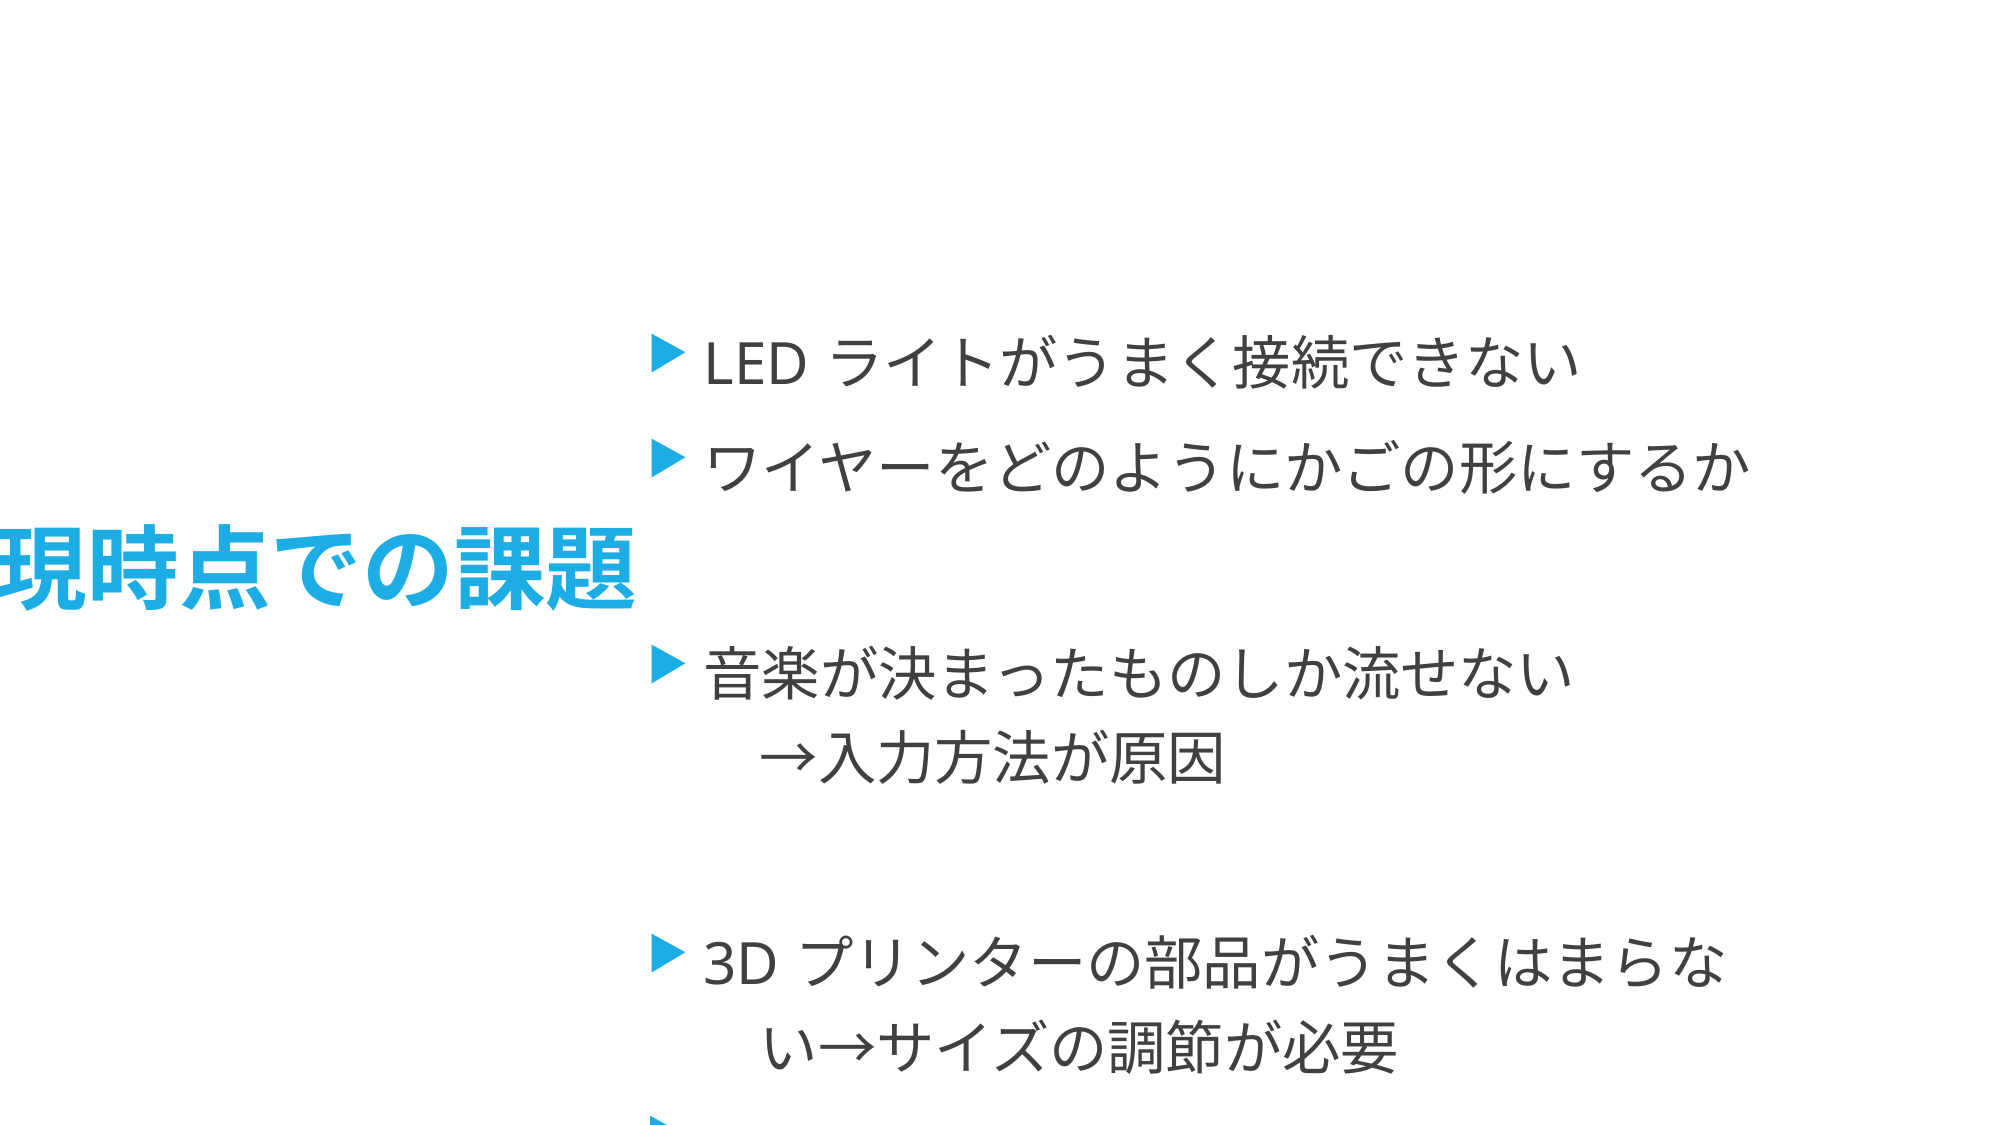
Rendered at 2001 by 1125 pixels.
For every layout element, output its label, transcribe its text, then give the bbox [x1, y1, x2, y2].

title 現時点での課題 [0, 133, 658, 992]
list LEDライトがうまく接続できない ワイヤーをどのようにかごの形にするか 音楽が決まったものしか流せない →入力方法が原因 3Dプリンターの部品がうまくはまらない→サイズの調節が必要 [632, 183, 1790, 1125]
